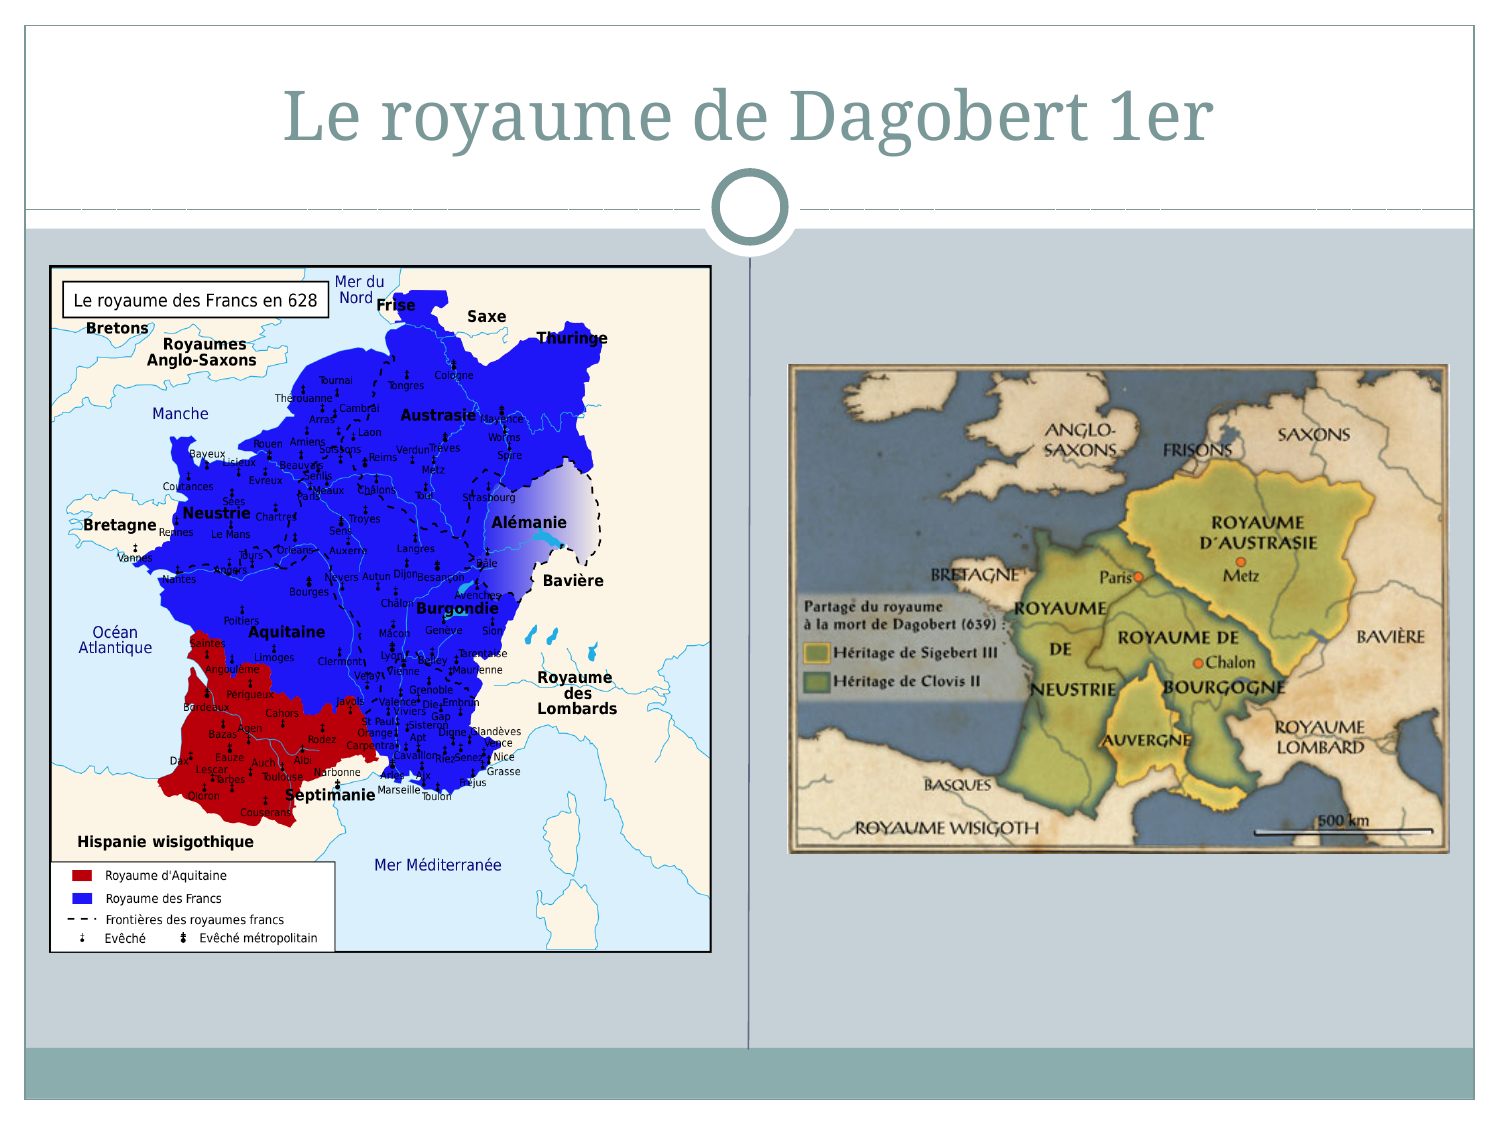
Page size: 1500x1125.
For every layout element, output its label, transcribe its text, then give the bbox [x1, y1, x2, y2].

picture [787, 224, 1450, 993]
picture [49, 224, 712, 993]
title Le royaume de Dagobert 1er [49, 37, 1450, 162]
